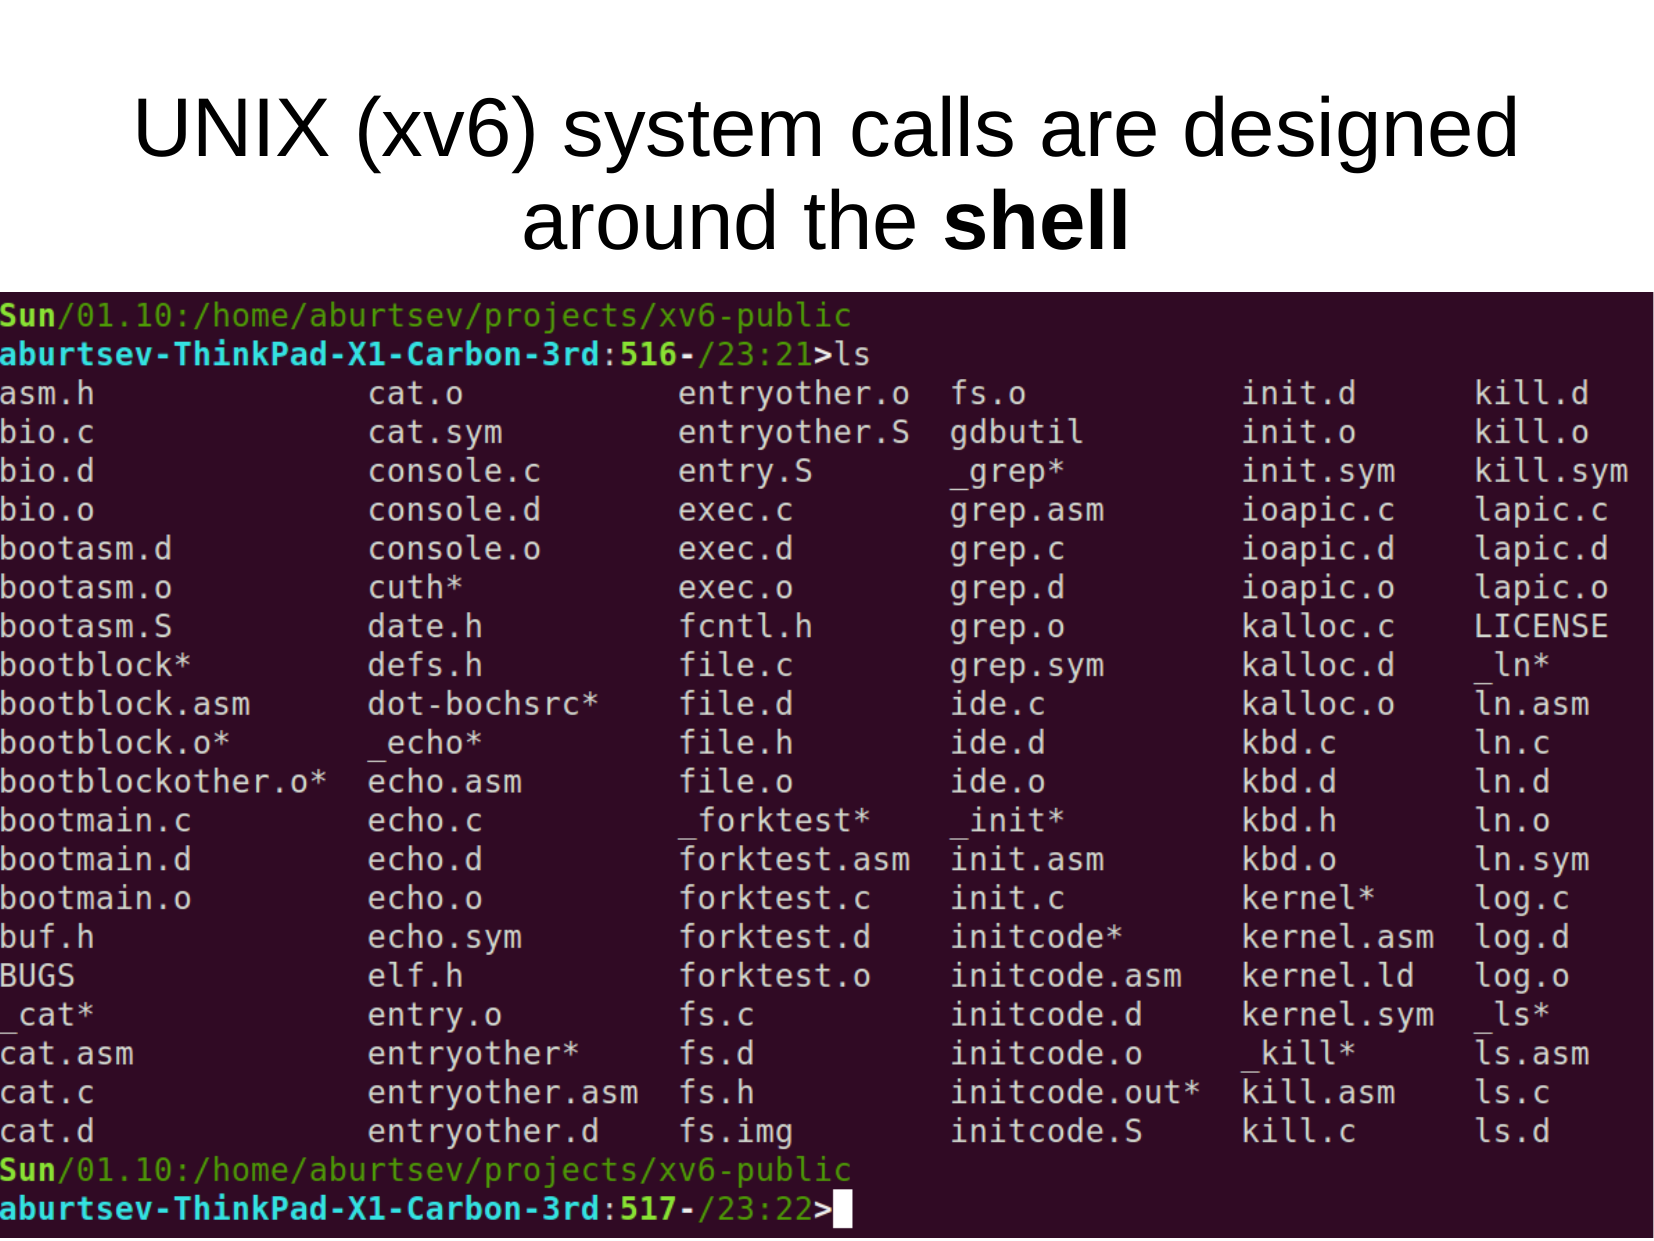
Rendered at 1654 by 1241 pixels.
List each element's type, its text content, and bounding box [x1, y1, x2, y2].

picture [0, 292, 1654, 1238]
subtitle UNIX (xv6) system calls are designed around the shell [82, 49, 1571, 301]
